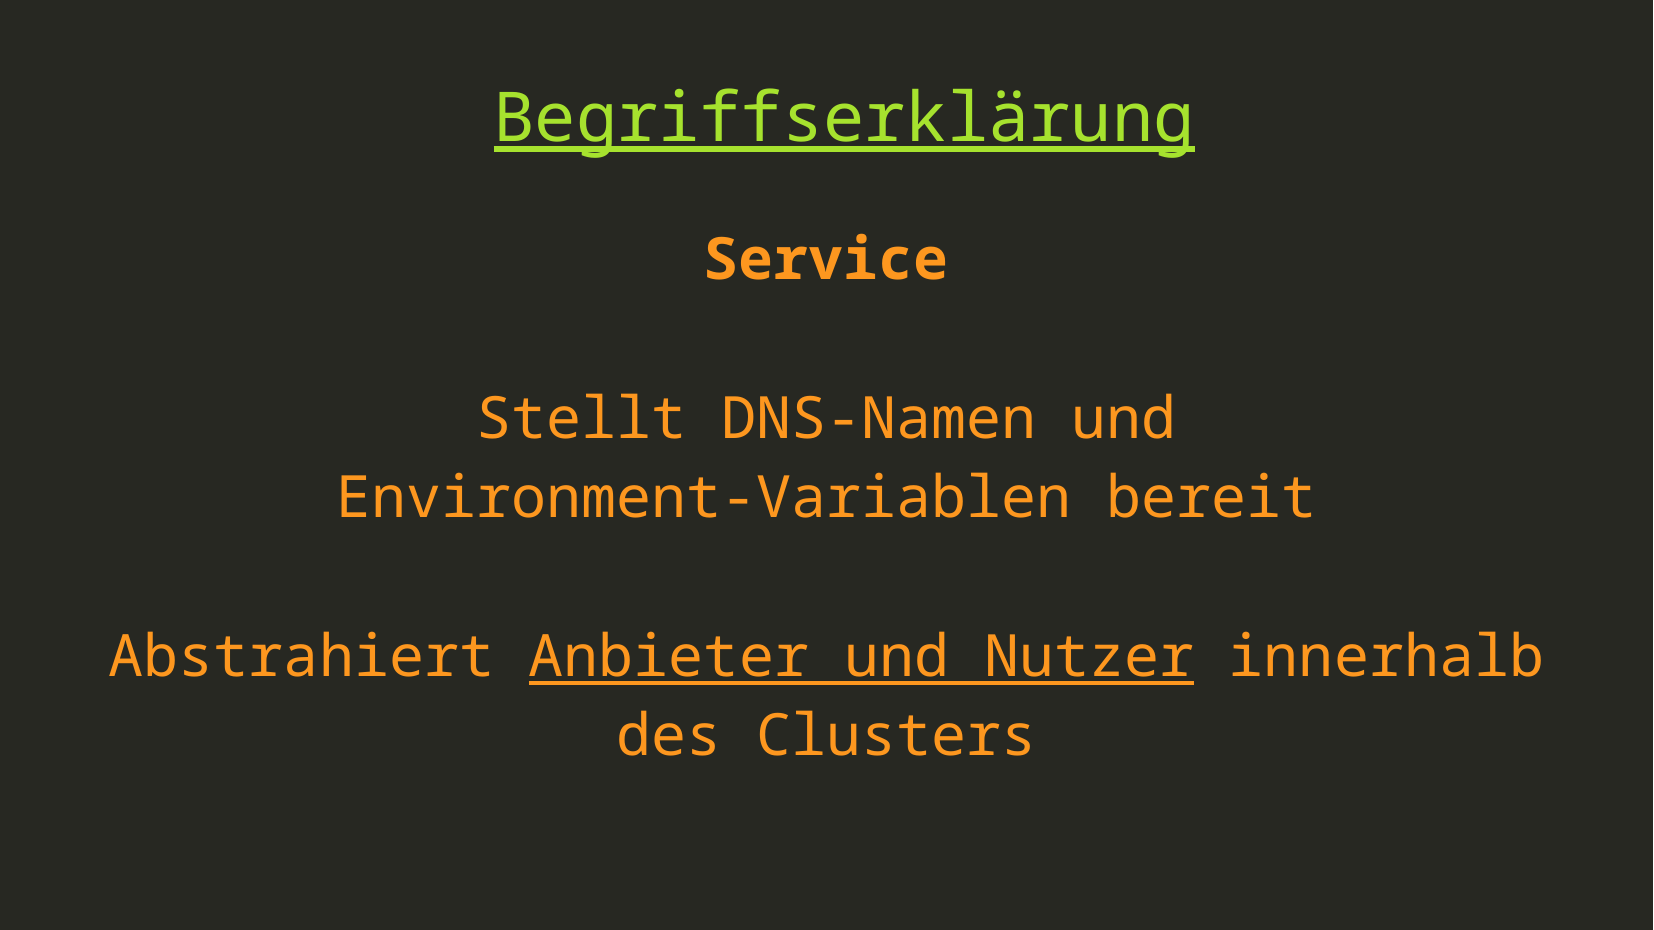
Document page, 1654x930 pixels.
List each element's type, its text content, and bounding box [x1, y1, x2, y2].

subtitle Service Stellt DNS-Namen und Environment-Variablen bereit Abstrahiert Anbieter und Nutzer innerhalb des Clusters [82, 217, 1571, 811]
title Begriffserklärung [82, 36, 1571, 193]
